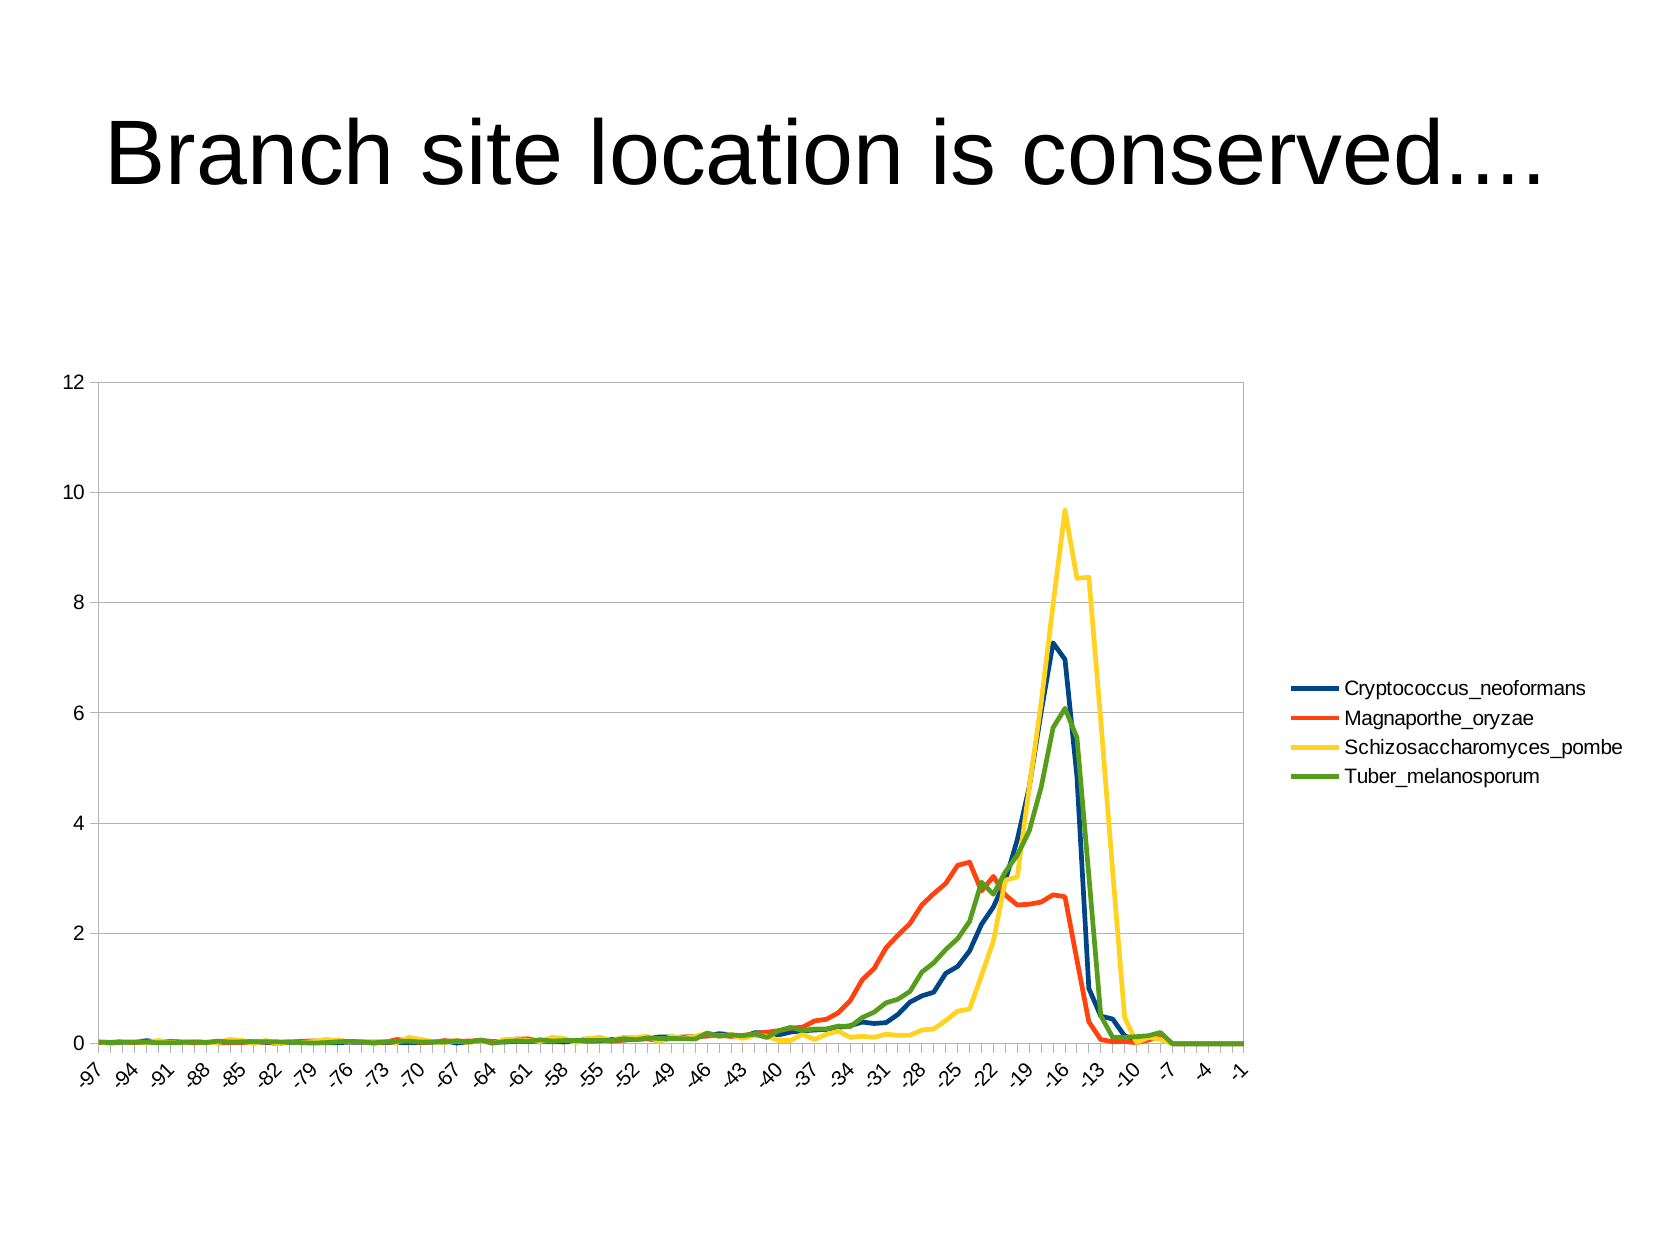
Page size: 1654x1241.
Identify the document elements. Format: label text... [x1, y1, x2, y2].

title Branch site location is conserved.... [82, 49, 1571, 257]
chart [30, 355, 1642, 1111]
